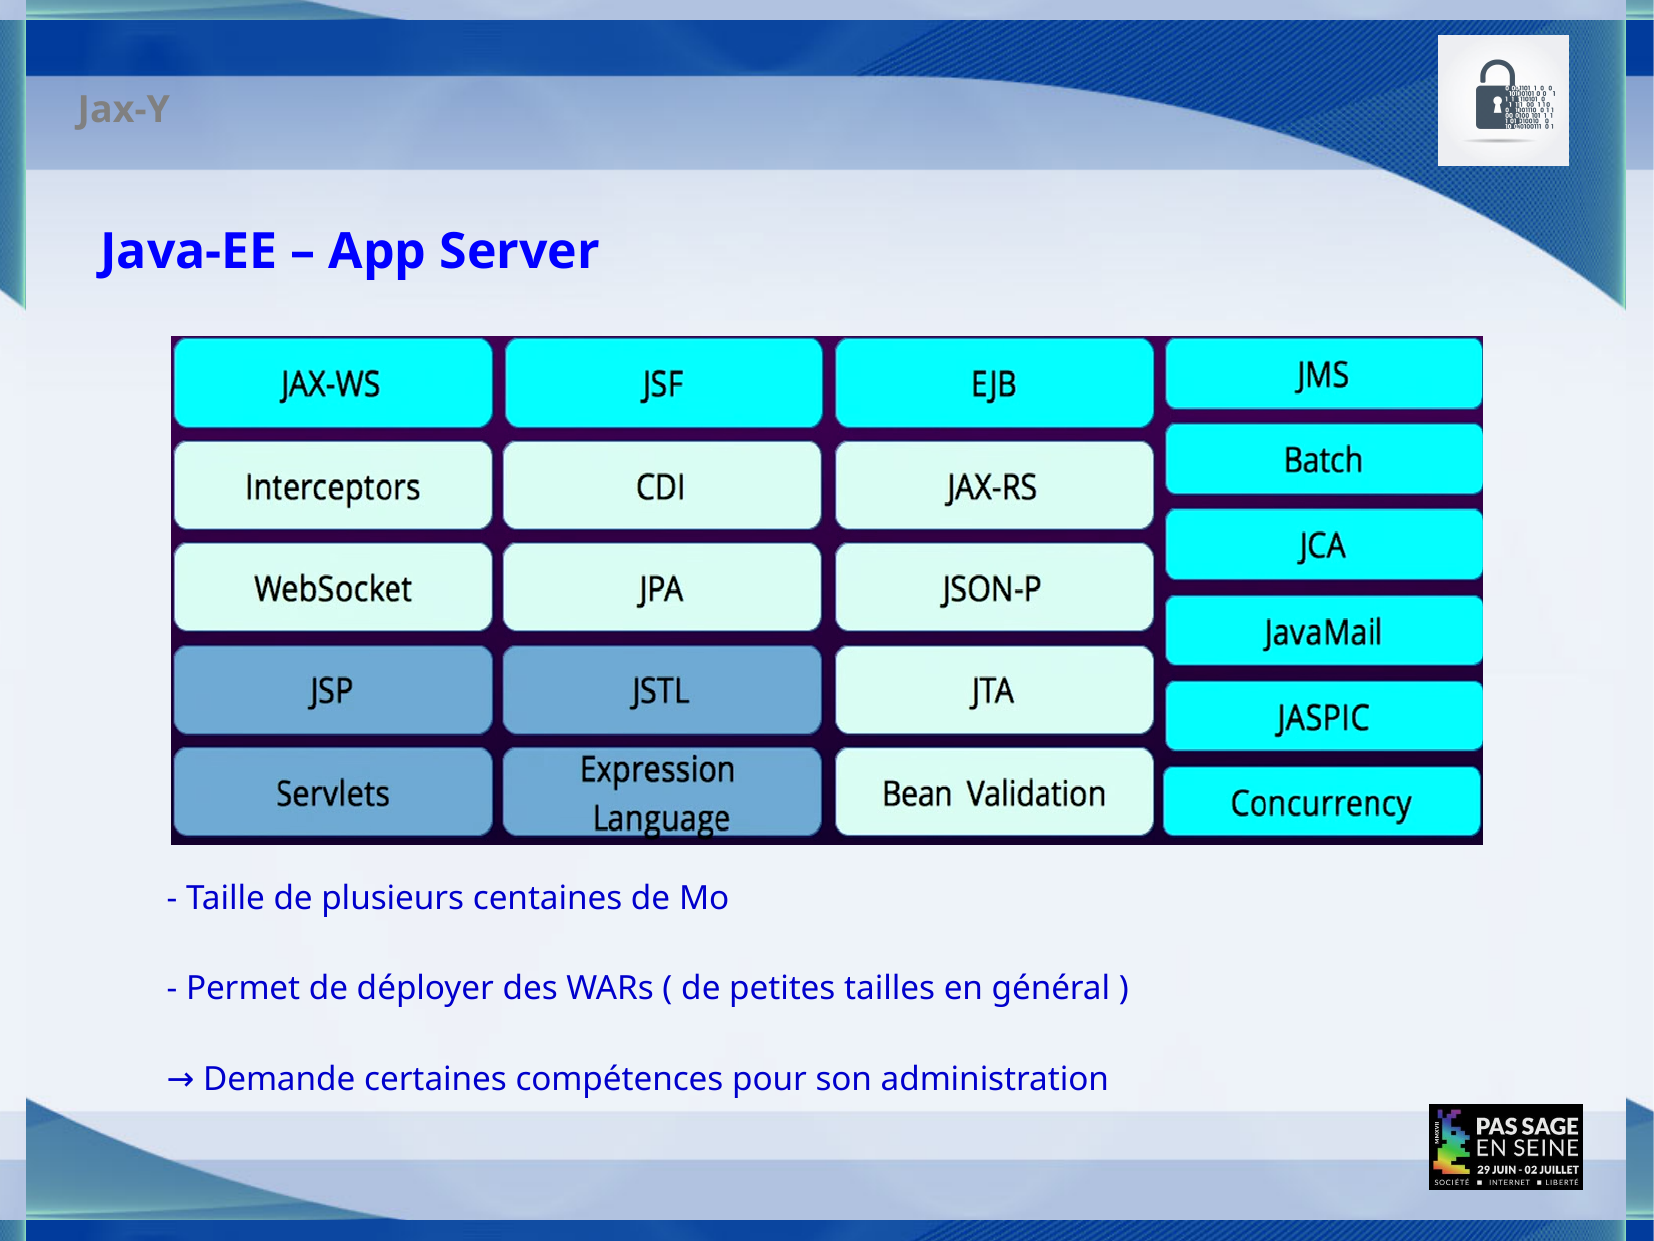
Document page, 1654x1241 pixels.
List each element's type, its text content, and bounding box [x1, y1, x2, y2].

title Jax-Y [11, 86, 237, 131]
text_box Java-EE – App Server [100, 190, 721, 308]
picture [0, 0, 1654, 1241]
title - Taille de plusieurs centaines de Mo - Permet de déployer des WARs ( de petites tailles en général ) → Demande certaines compétences pour son administration [166, 894, 1235, 1126]
